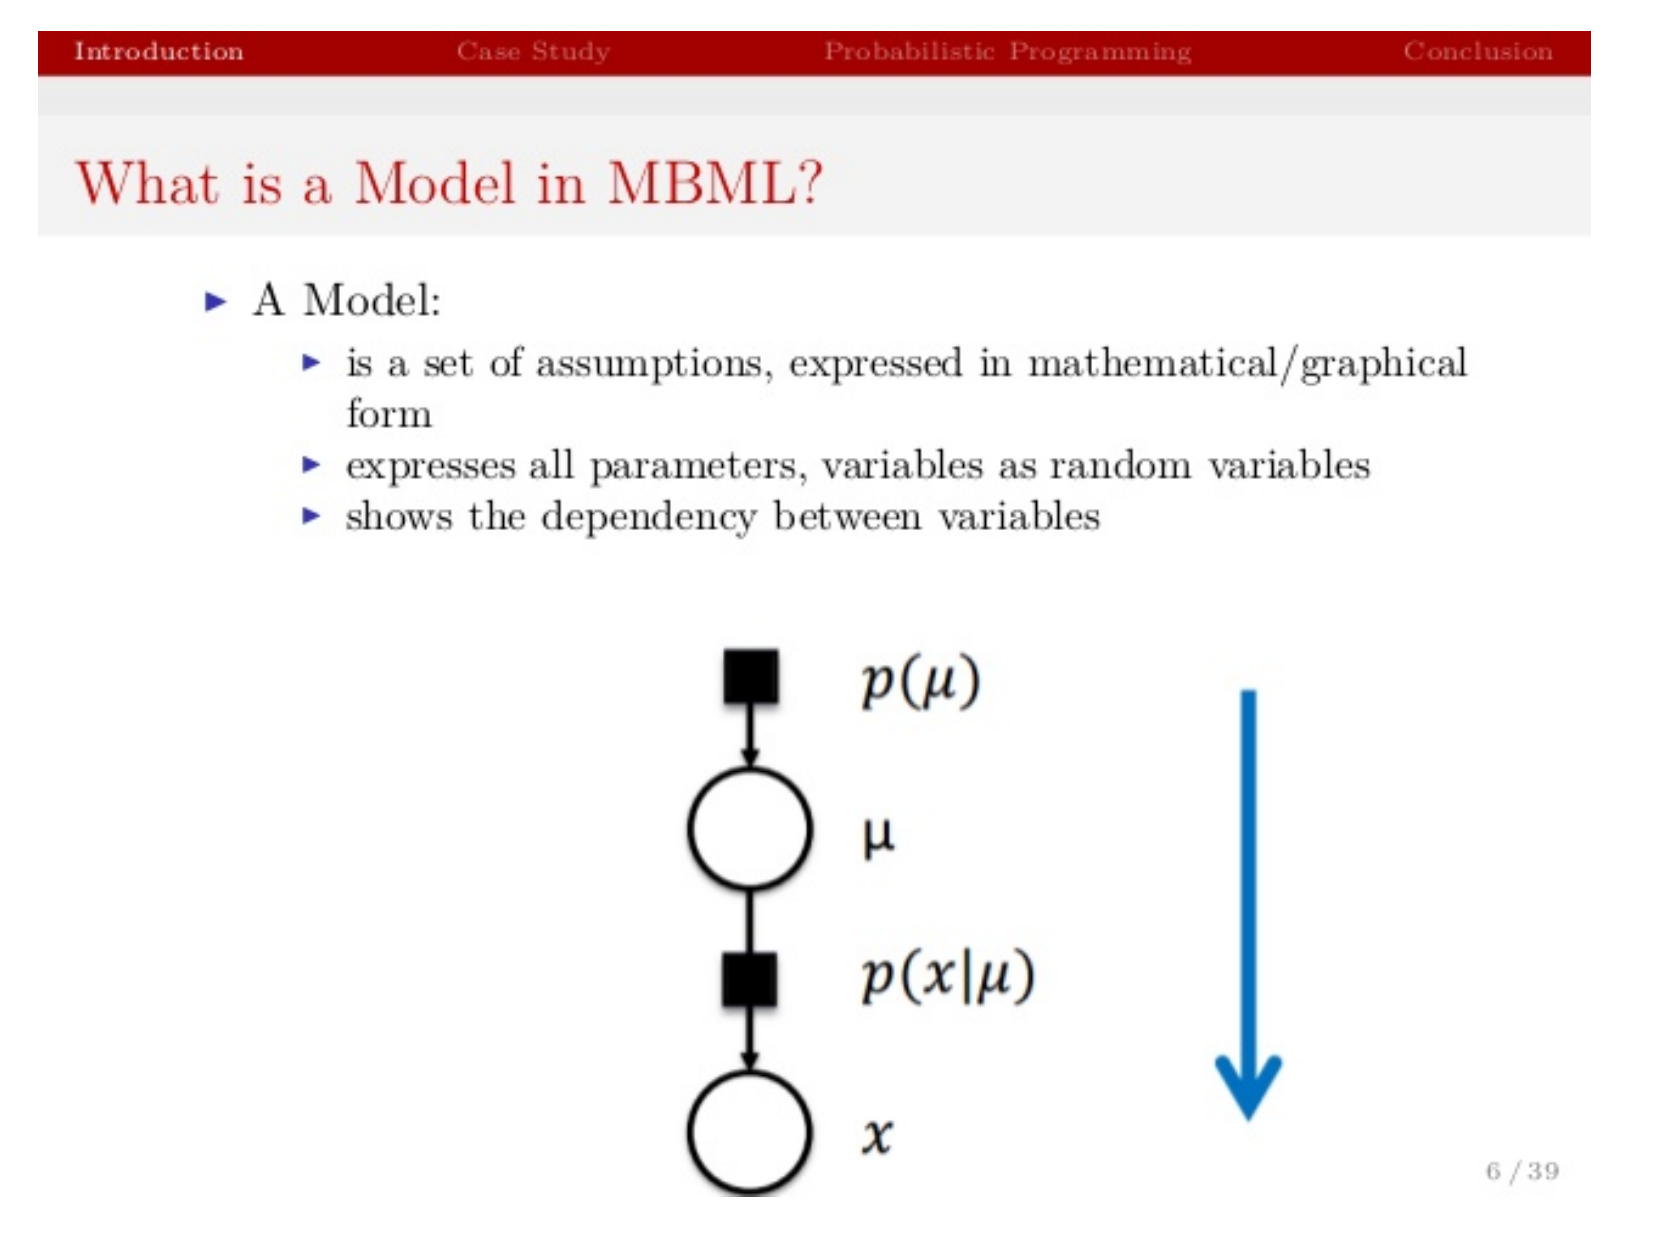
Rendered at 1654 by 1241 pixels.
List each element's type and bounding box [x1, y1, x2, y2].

picture [38, 31, 1591, 1197]
